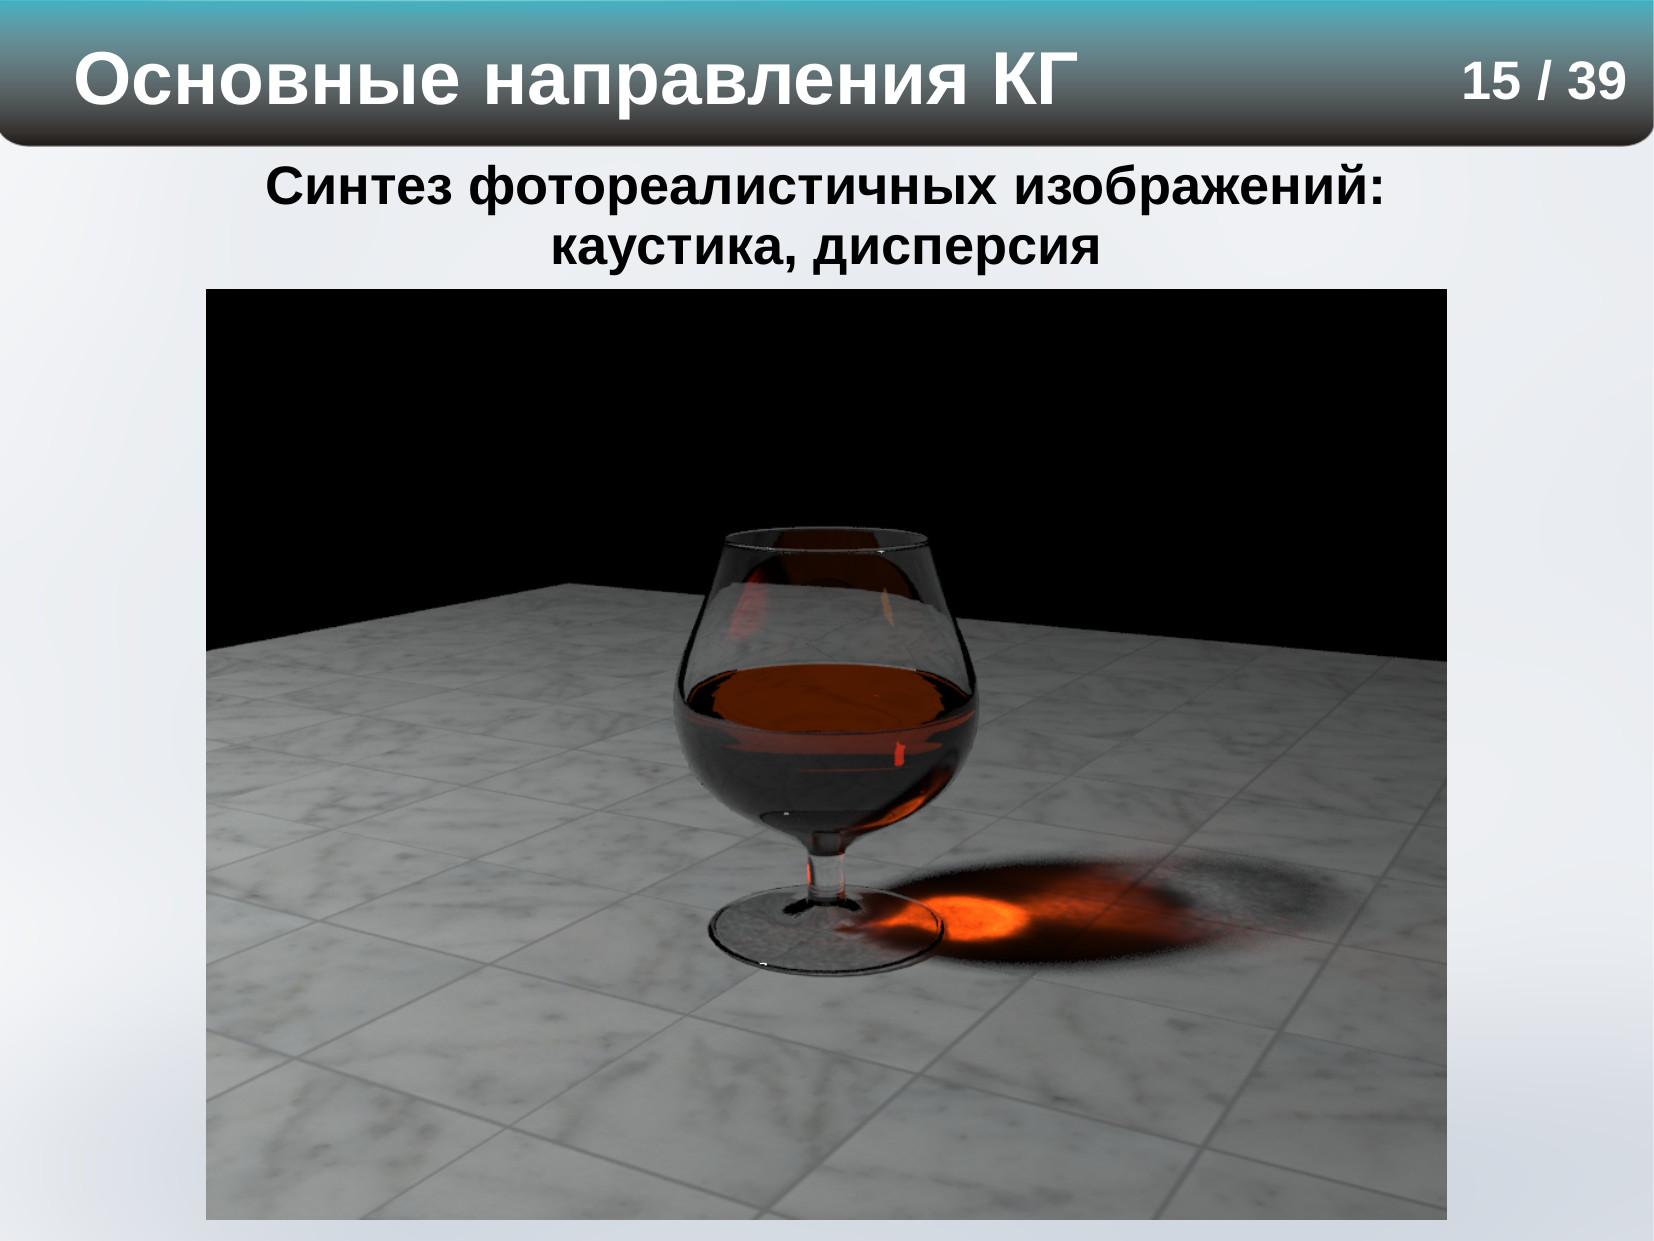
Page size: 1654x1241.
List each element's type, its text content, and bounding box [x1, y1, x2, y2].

picture [0, 0, 1654, 1241]
text_box <number> / 39 [1446, 42, 1654, 179]
text_box Основные направления КГ [59, 29, 1329, 129]
text_box Синтез фотореалистичных изображений: каустика, дисперсия [118, 147, 1536, 284]
